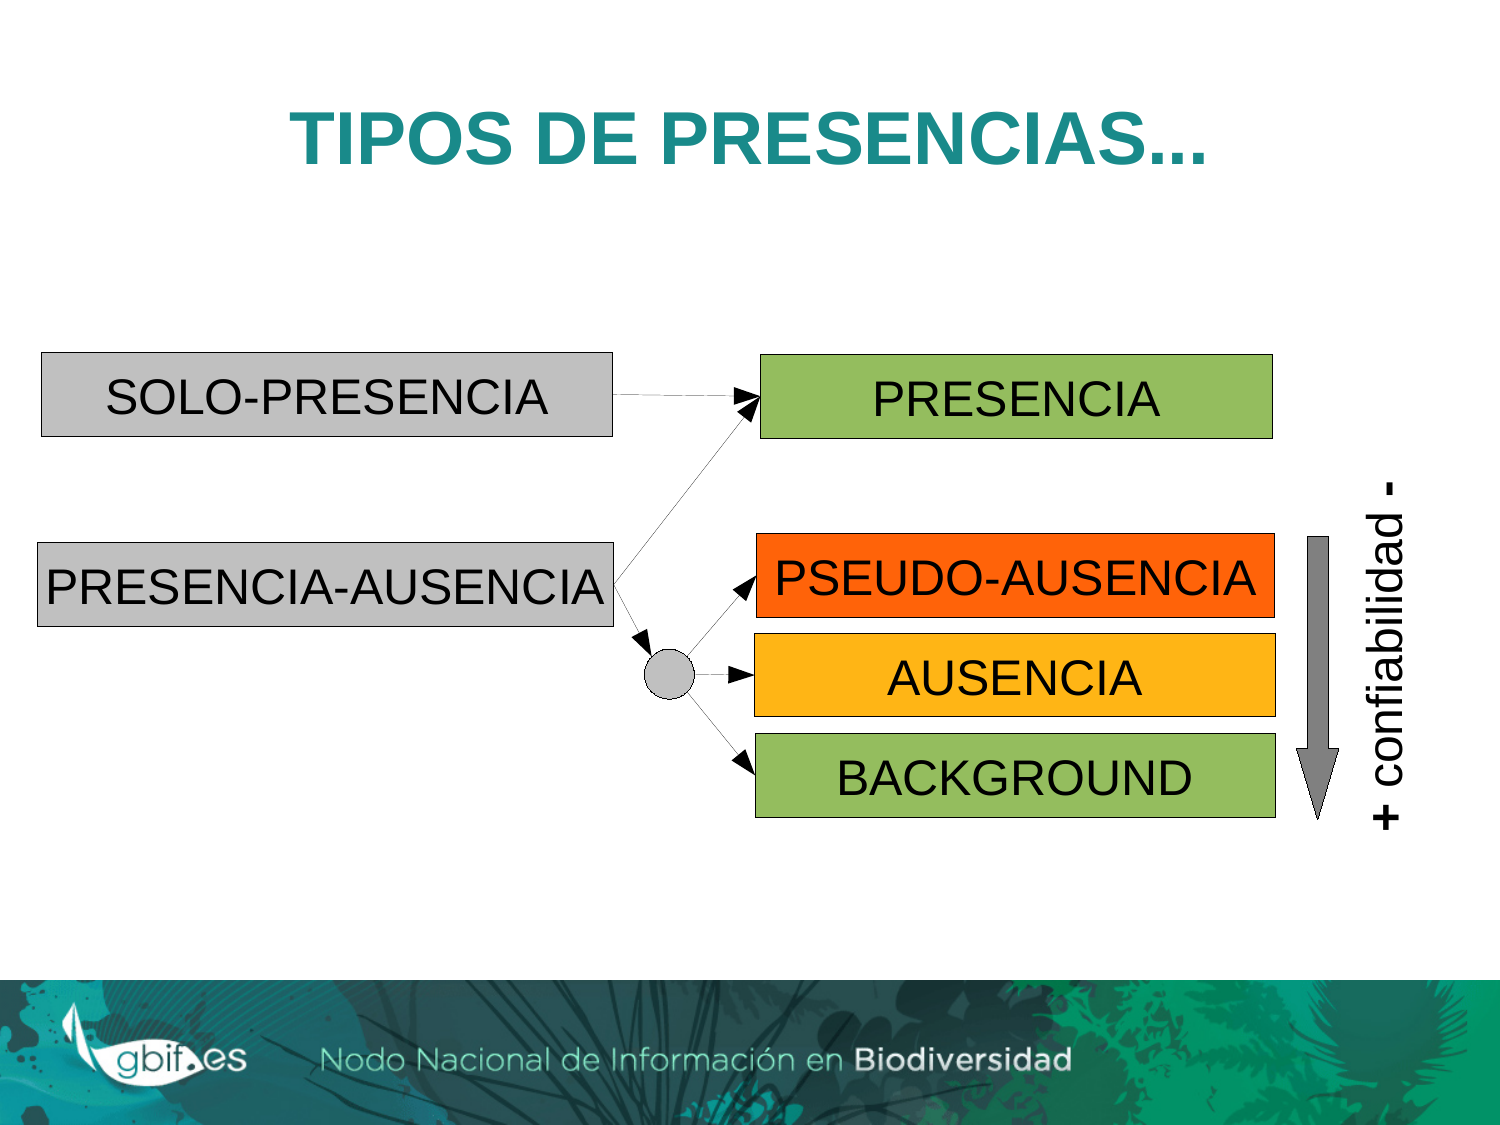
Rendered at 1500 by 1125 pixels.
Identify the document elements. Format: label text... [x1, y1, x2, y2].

text_box PRESENCIA [760, 354, 1273, 439]
text_box SOLO-PRESENCIA [41, 352, 613, 437]
text_box PRESENCIA-AUSENCIA [37, 542, 614, 627]
text_box PSEUDO-AUSENCIA [756, 533, 1275, 618]
text_box [1296, 536, 1339, 820]
text_box + confiabilidad - [1345, 452, 1420, 847]
text_box AUSENCIA [754, 633, 1276, 717]
text_box BACKGROUND [755, 733, 1276, 818]
picture [0, 980, 1500, 1125]
text_box [644, 649, 695, 700]
title TIPOS DE PRESENCIAS... [112, 68, 1388, 209]
